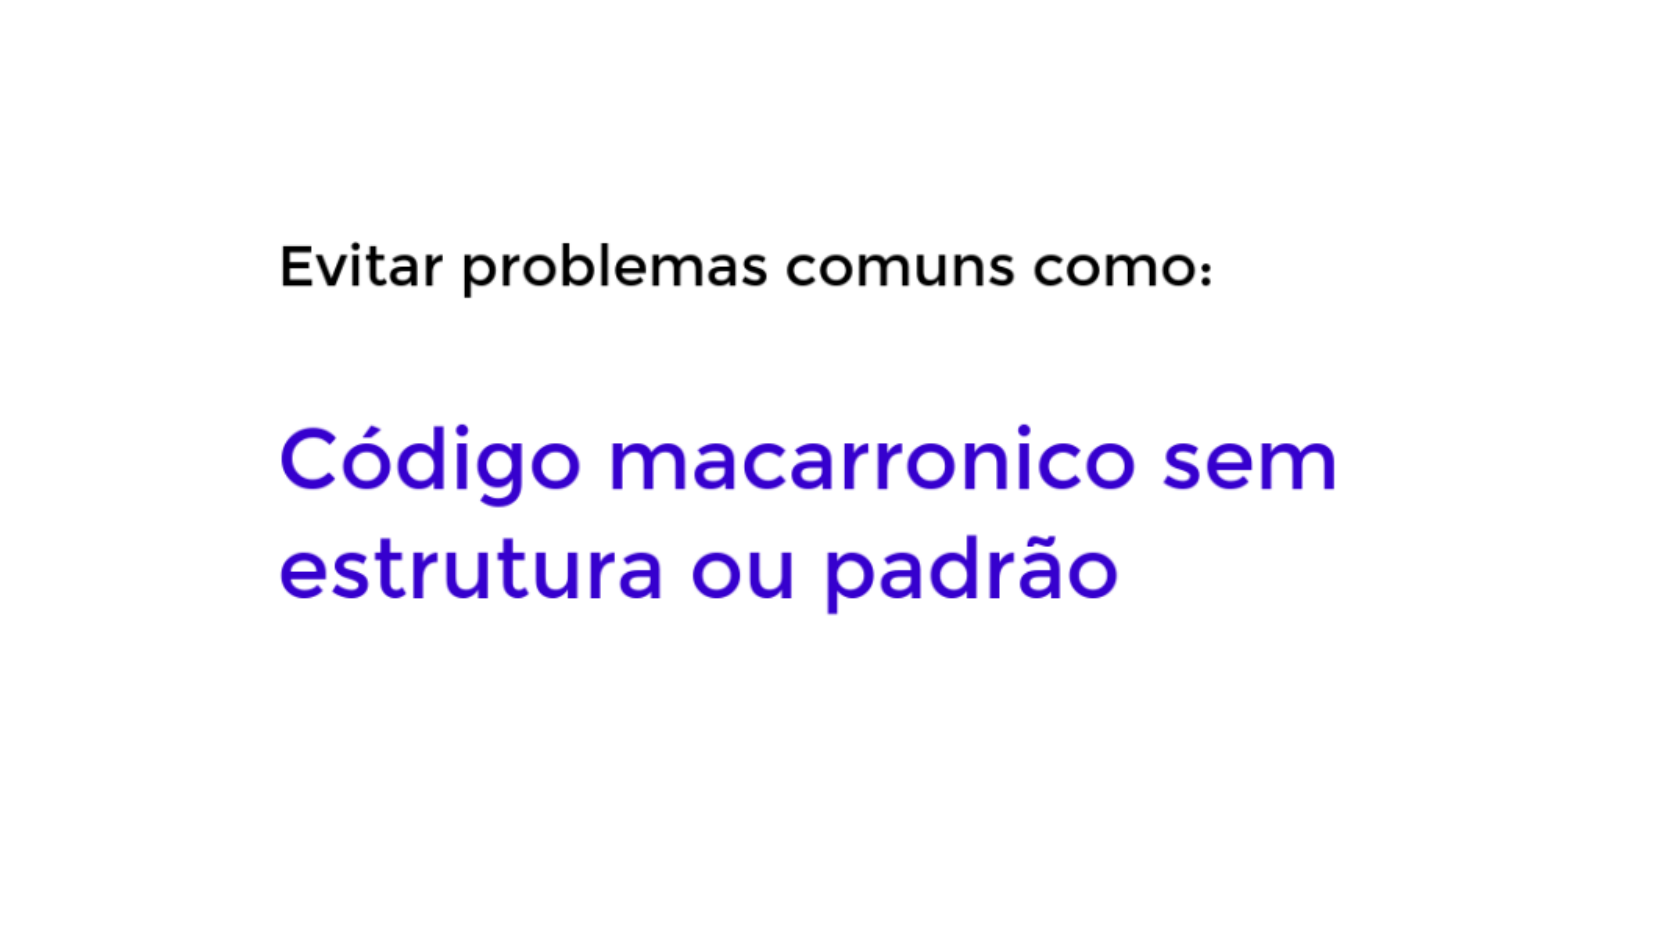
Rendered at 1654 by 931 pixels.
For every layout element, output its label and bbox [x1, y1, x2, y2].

picture [235, 123, 1422, 805]
